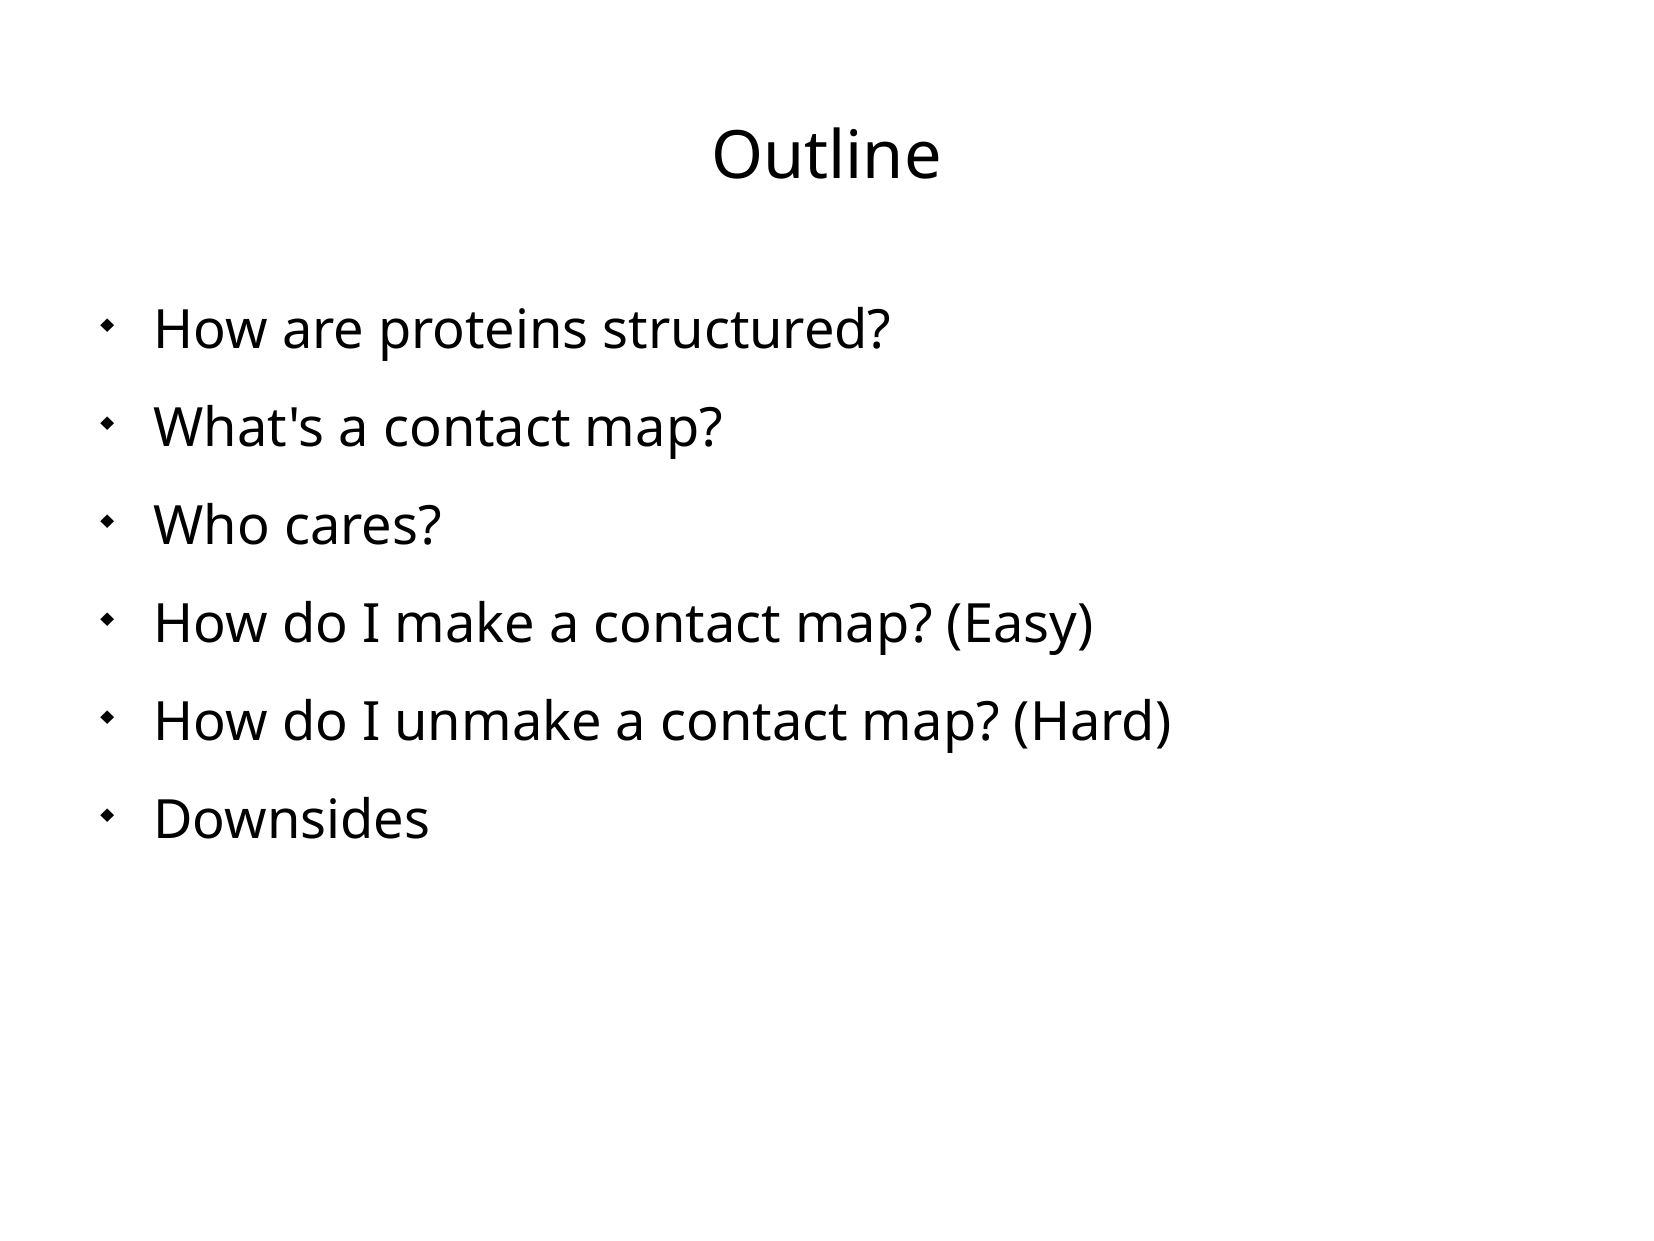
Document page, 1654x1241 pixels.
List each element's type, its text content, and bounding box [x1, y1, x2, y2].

title Outline [82, 49, 1571, 257]
list How are proteins structured? What's a contact map? Who cares? How do I make a contact map? (Easy) How do I unmake a contact map? (Hard) Downsides [82, 290, 1571, 1010]
